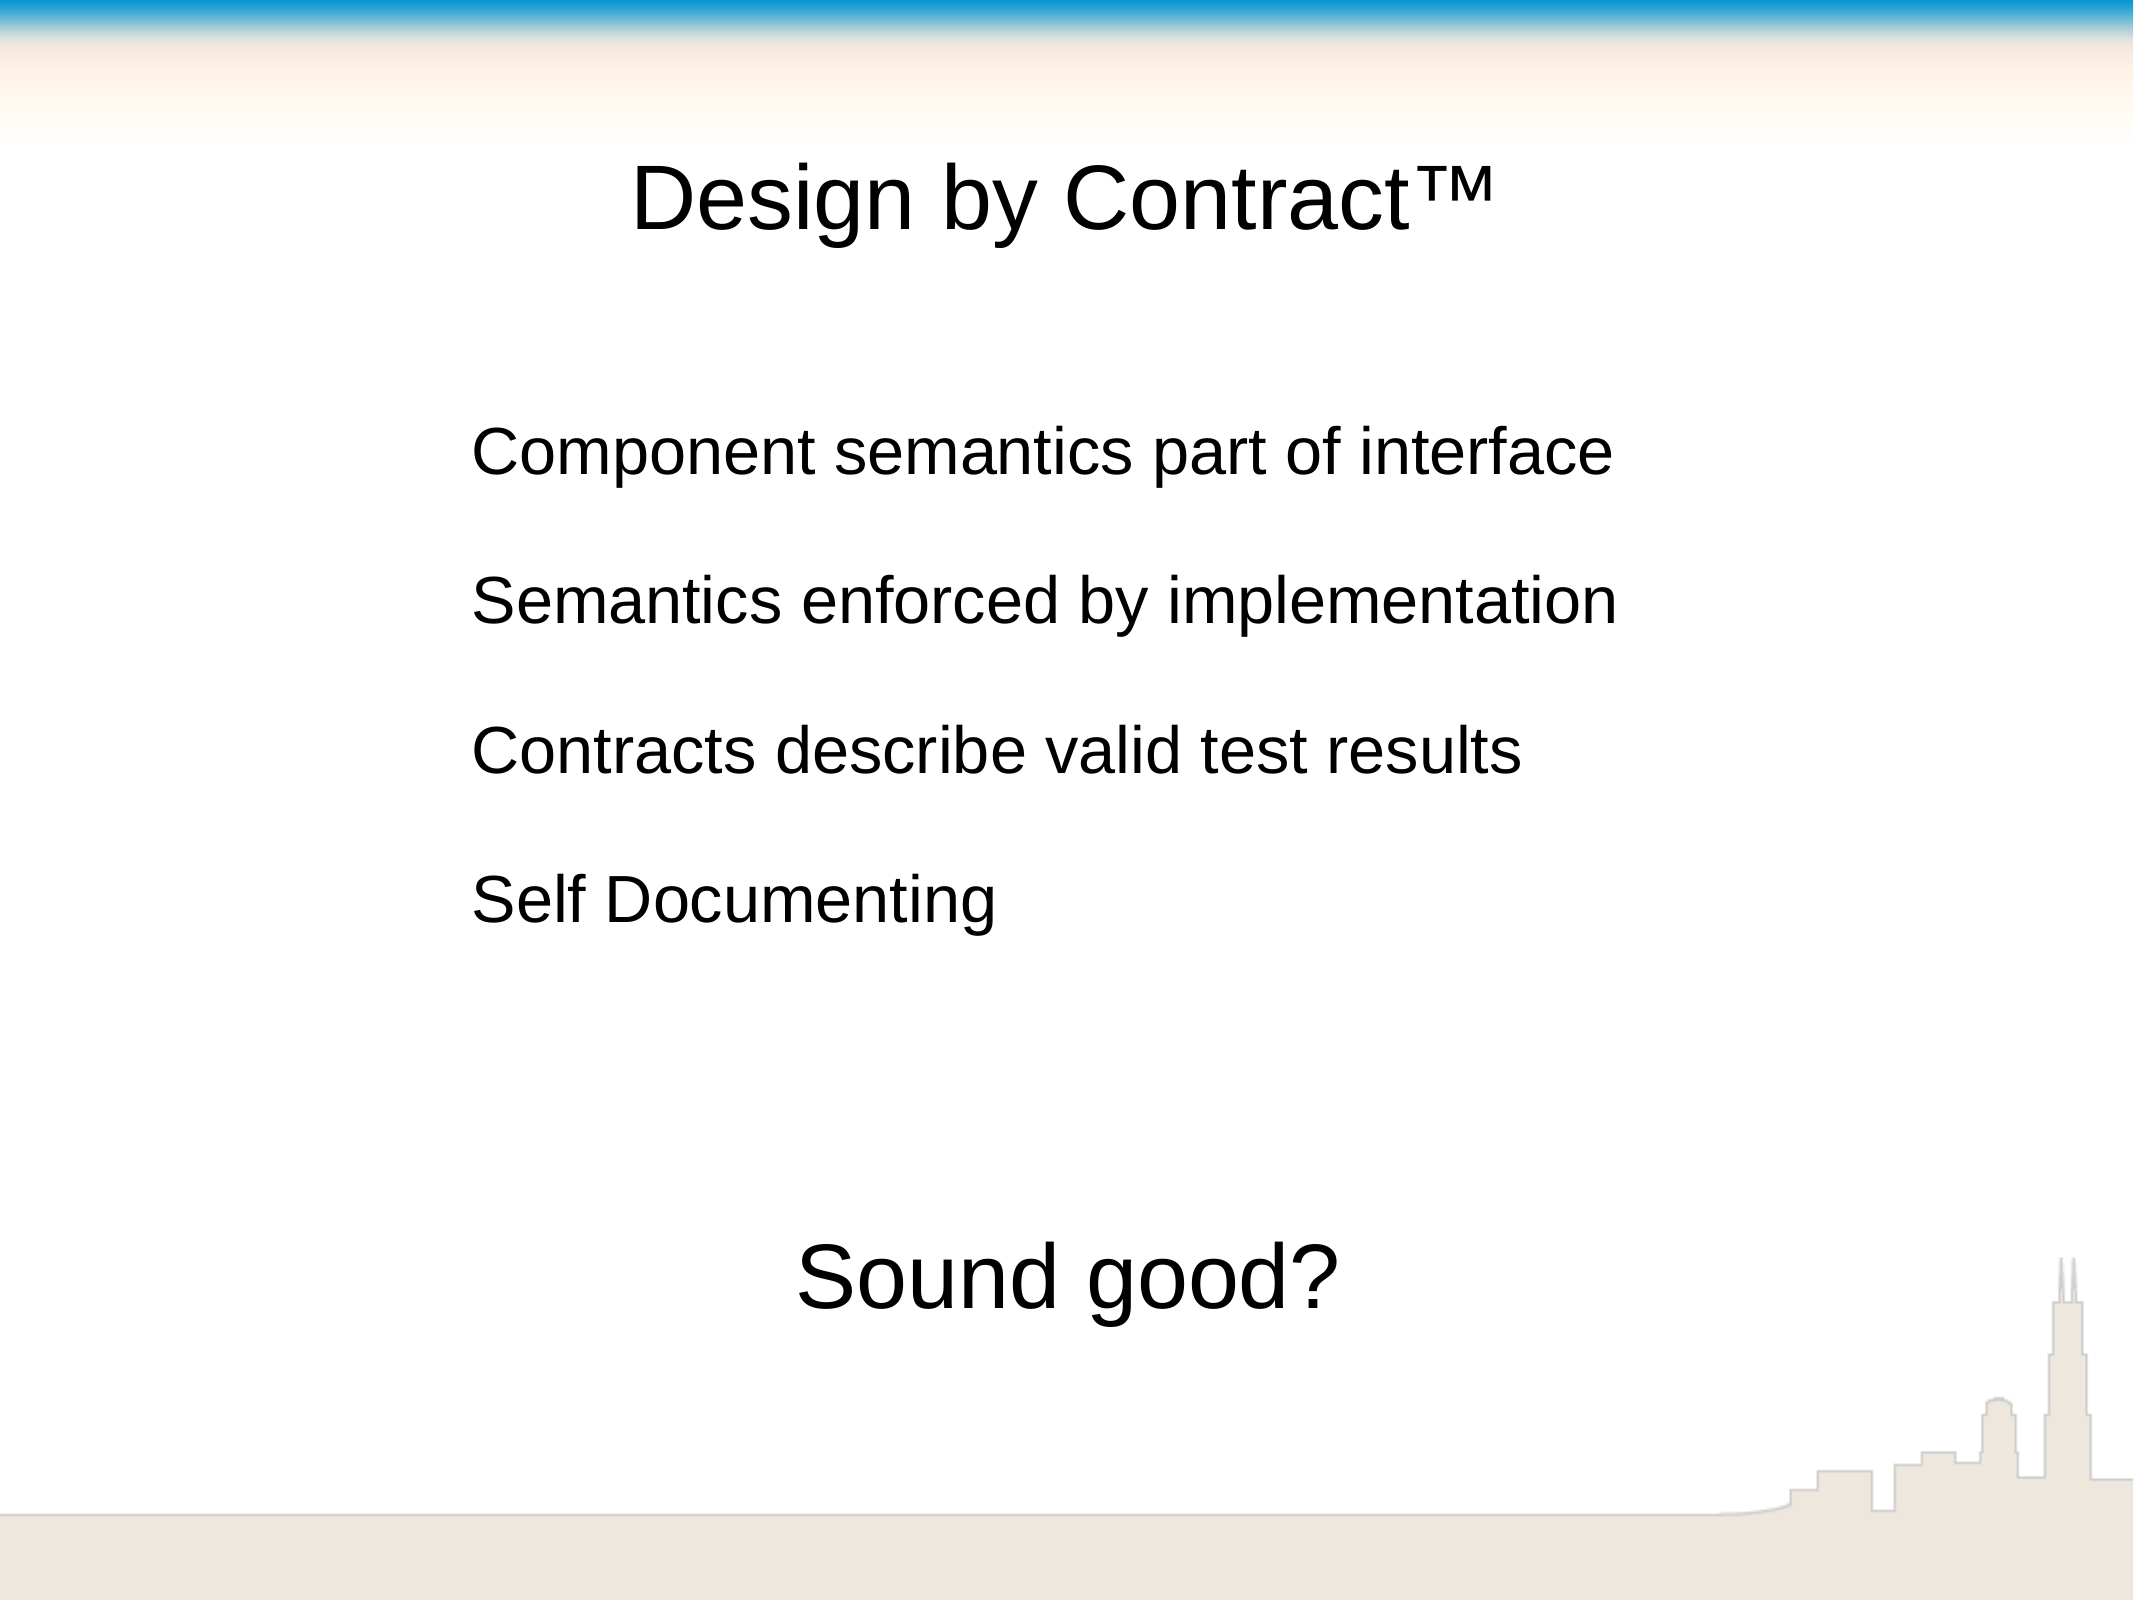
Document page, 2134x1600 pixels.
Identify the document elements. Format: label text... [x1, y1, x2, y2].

subtitle Component semantics part of interface Semantics enforced by implementation Contracts describe valid test results Self Documenting [471, 413, 1662, 938]
picture [0, 4, 2134, 1600]
title Sound good? [62, 1225, 2076, 1328]
title Design by Contract™ [106, 63, 2027, 331]
